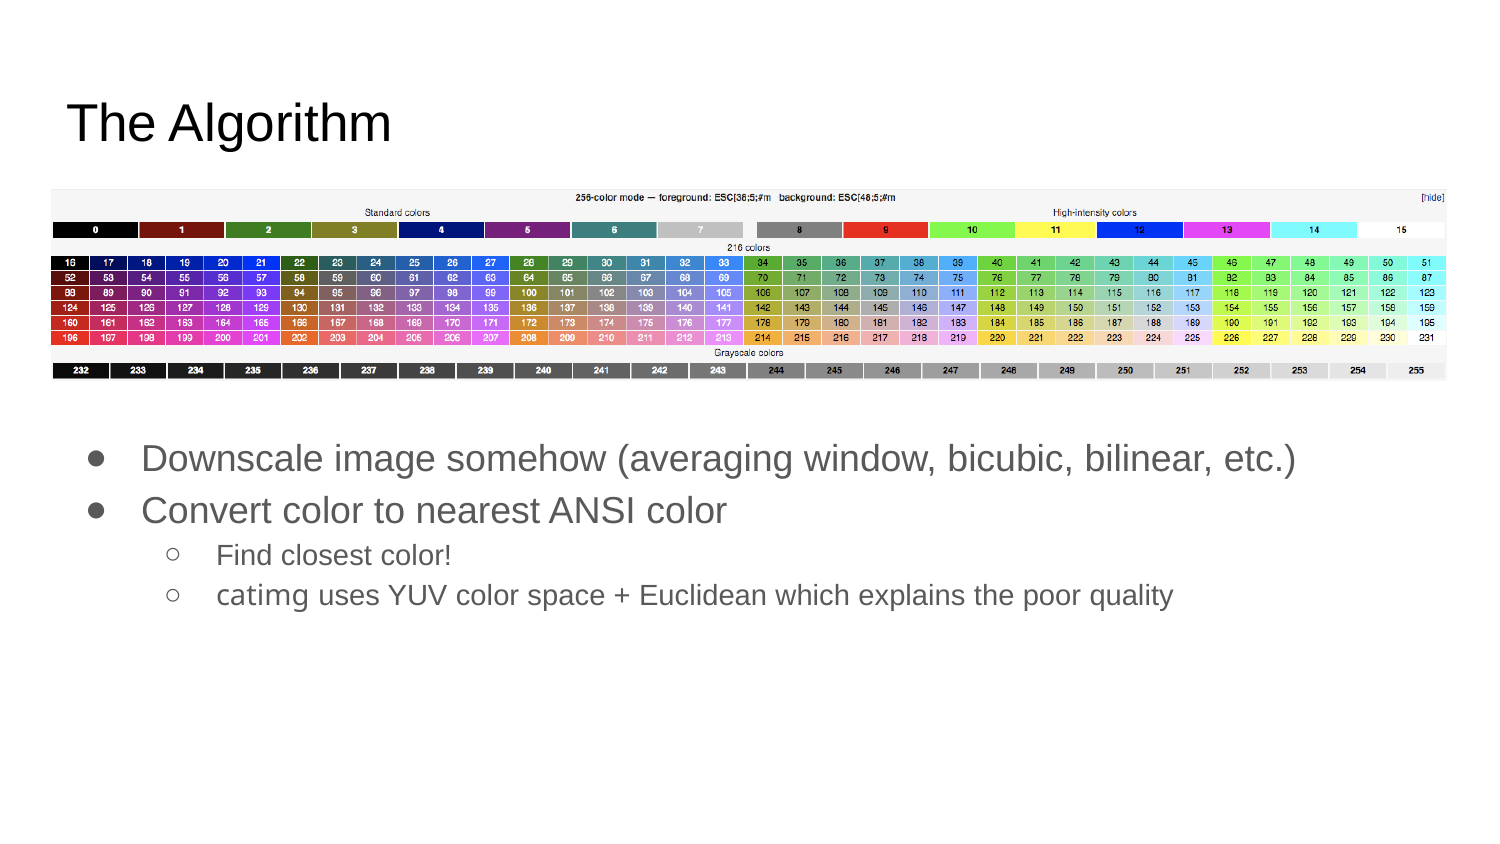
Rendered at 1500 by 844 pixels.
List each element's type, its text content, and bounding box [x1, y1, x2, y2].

list Downscale image somehow (averaging window, bicubic, bilinear, etc.) Convert color to nearest ANSI color Find closest color! catimg uses YUV color space + Euclidean which explains the poor quality [51, 384, 1449, 750]
picture [51, 189, 1449, 384]
title The Algorithm [51, 72, 1449, 167]
